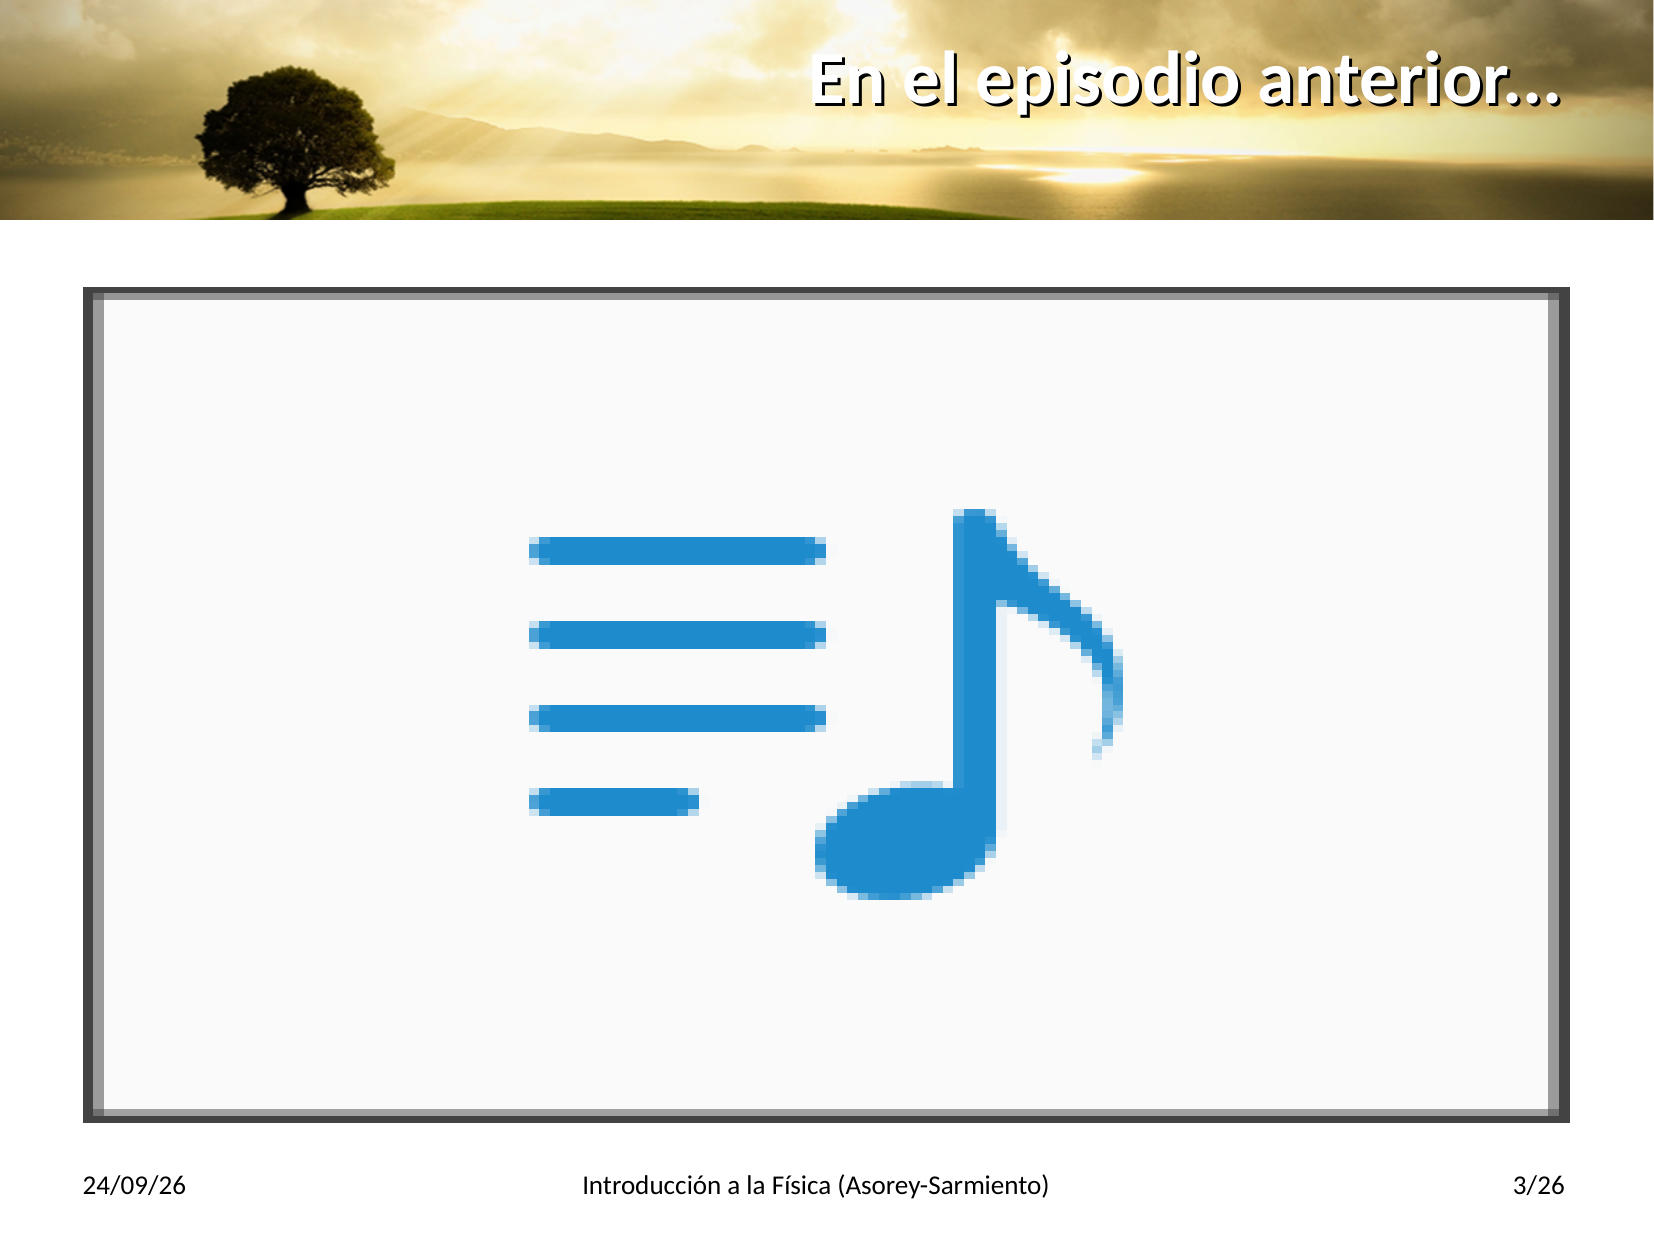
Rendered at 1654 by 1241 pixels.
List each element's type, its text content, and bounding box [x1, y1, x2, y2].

title En el episodio anterior... [75, 19, 1564, 151]
text_box [82, 286, 1571, 1124]
picture [0, 0, 1654, 220]
